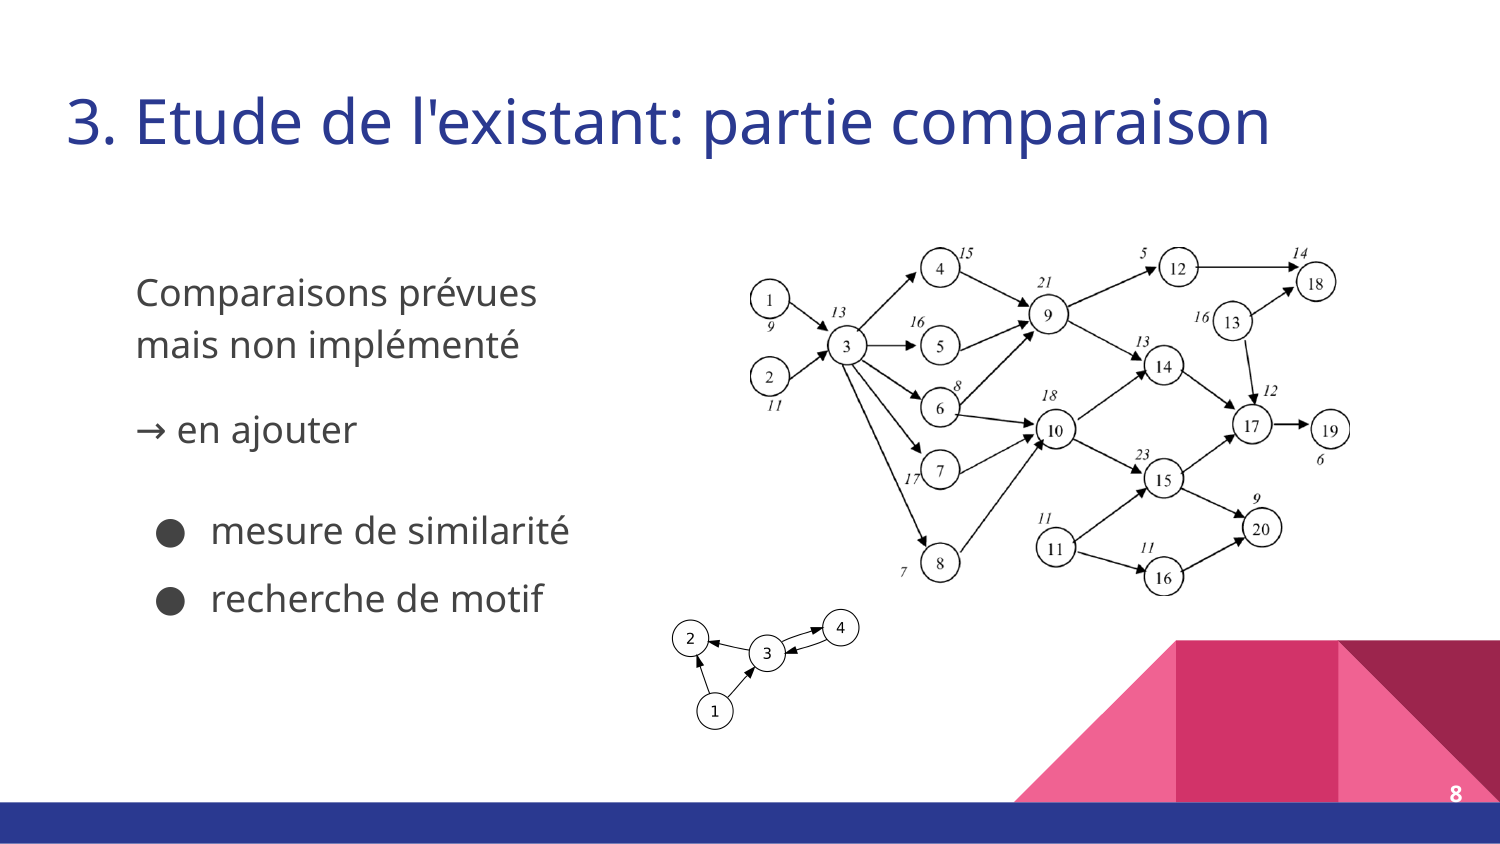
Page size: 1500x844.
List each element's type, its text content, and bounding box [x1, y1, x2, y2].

list Comparaisons prévues mais non implémenté → en ajouter mesure de similarité recherche de motif [120, 247, 627, 750]
picture [667, 604, 864, 735]
title 3. Etude de l'existant: partie comparaison [51, 67, 1449, 167]
picture [750, 247, 1350, 596]
slide_number <number> [1387, 762, 1478, 828]
